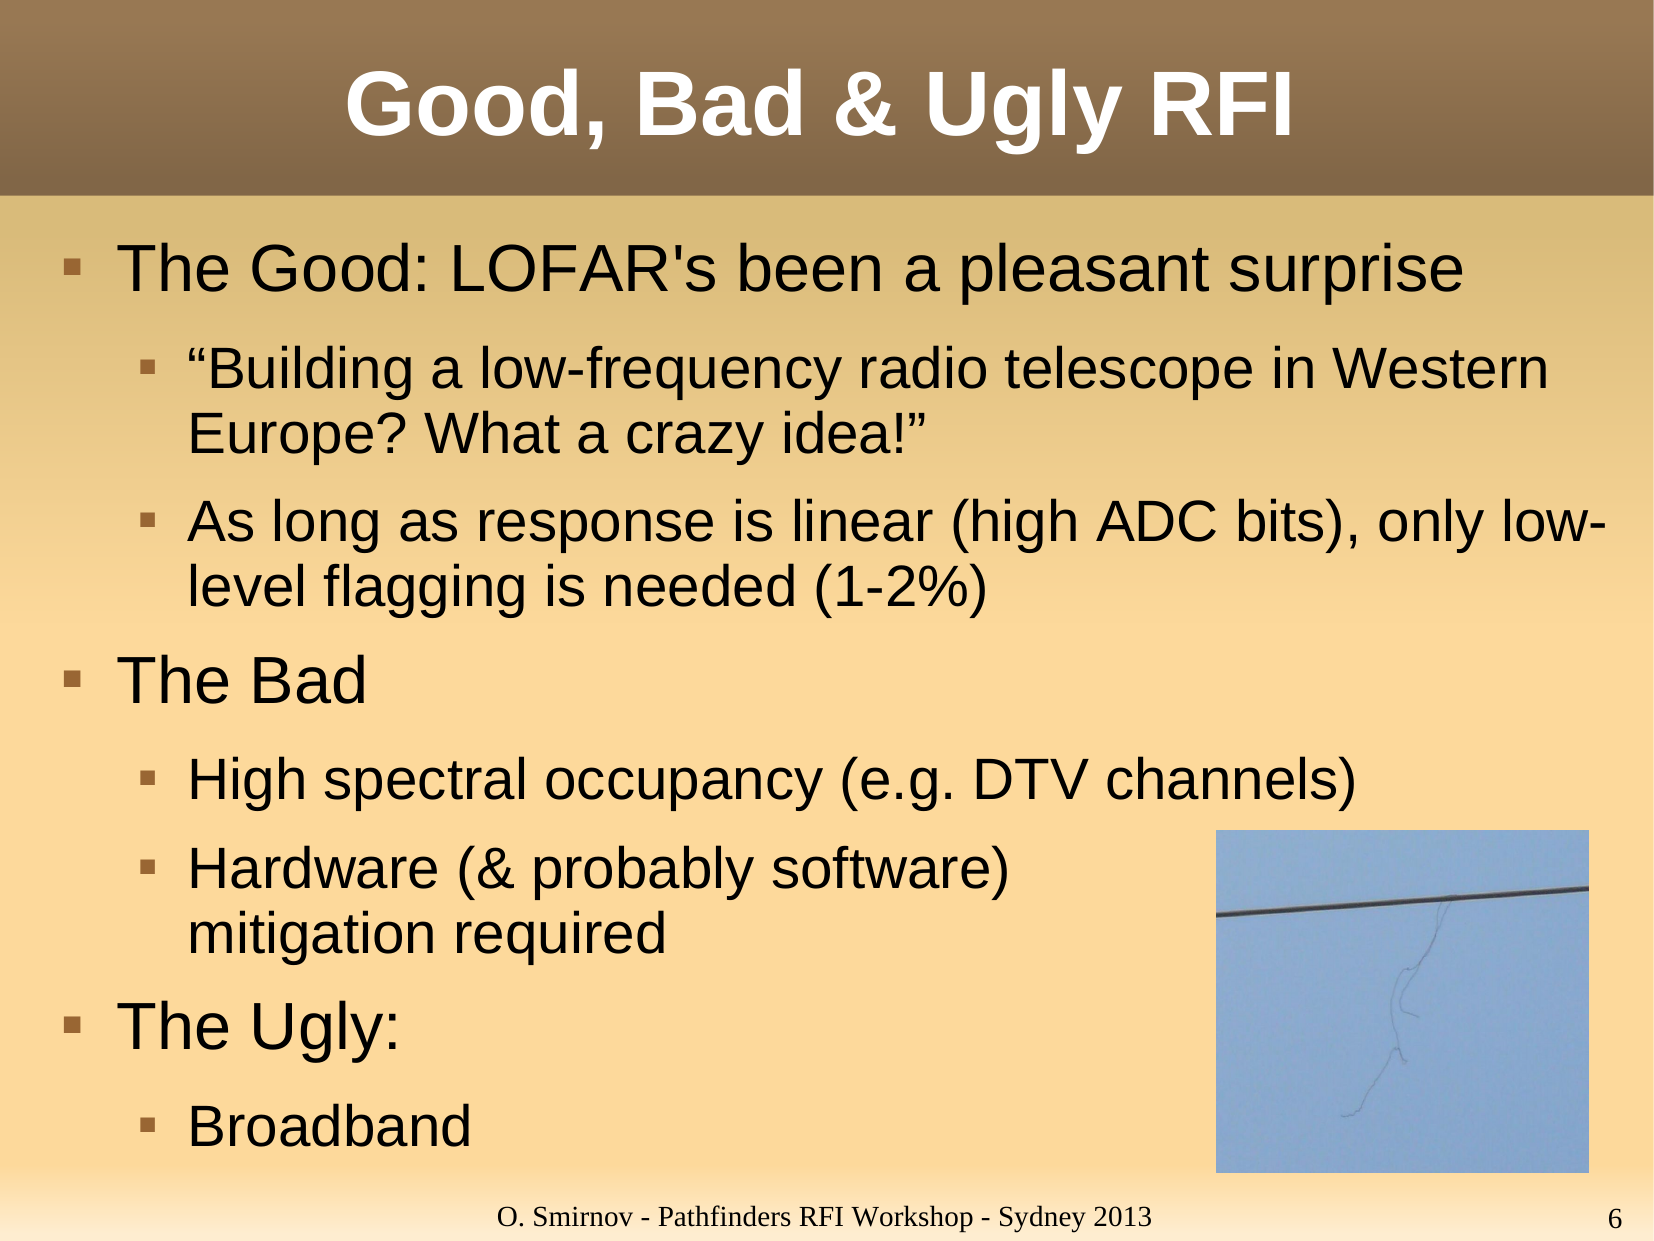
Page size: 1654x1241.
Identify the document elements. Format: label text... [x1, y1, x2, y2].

picture [0, 0, 1654, 1241]
title Good, Bad & Ugly RFI [76, 0, 1565, 208]
list The Good: LOFAR's been a pleasant surprise “Building a low-frequency radio telescope in Western Europe? What a crazy idea!” As long as response is linear (high ADC bits), only low-level flagging is needed (1-2%) The Bad High spectral occupancy (e.g. DTV channels) Hardware (& probably software) mitigation required The Ugly: Broadband [45, 231, 1621, 1173]
